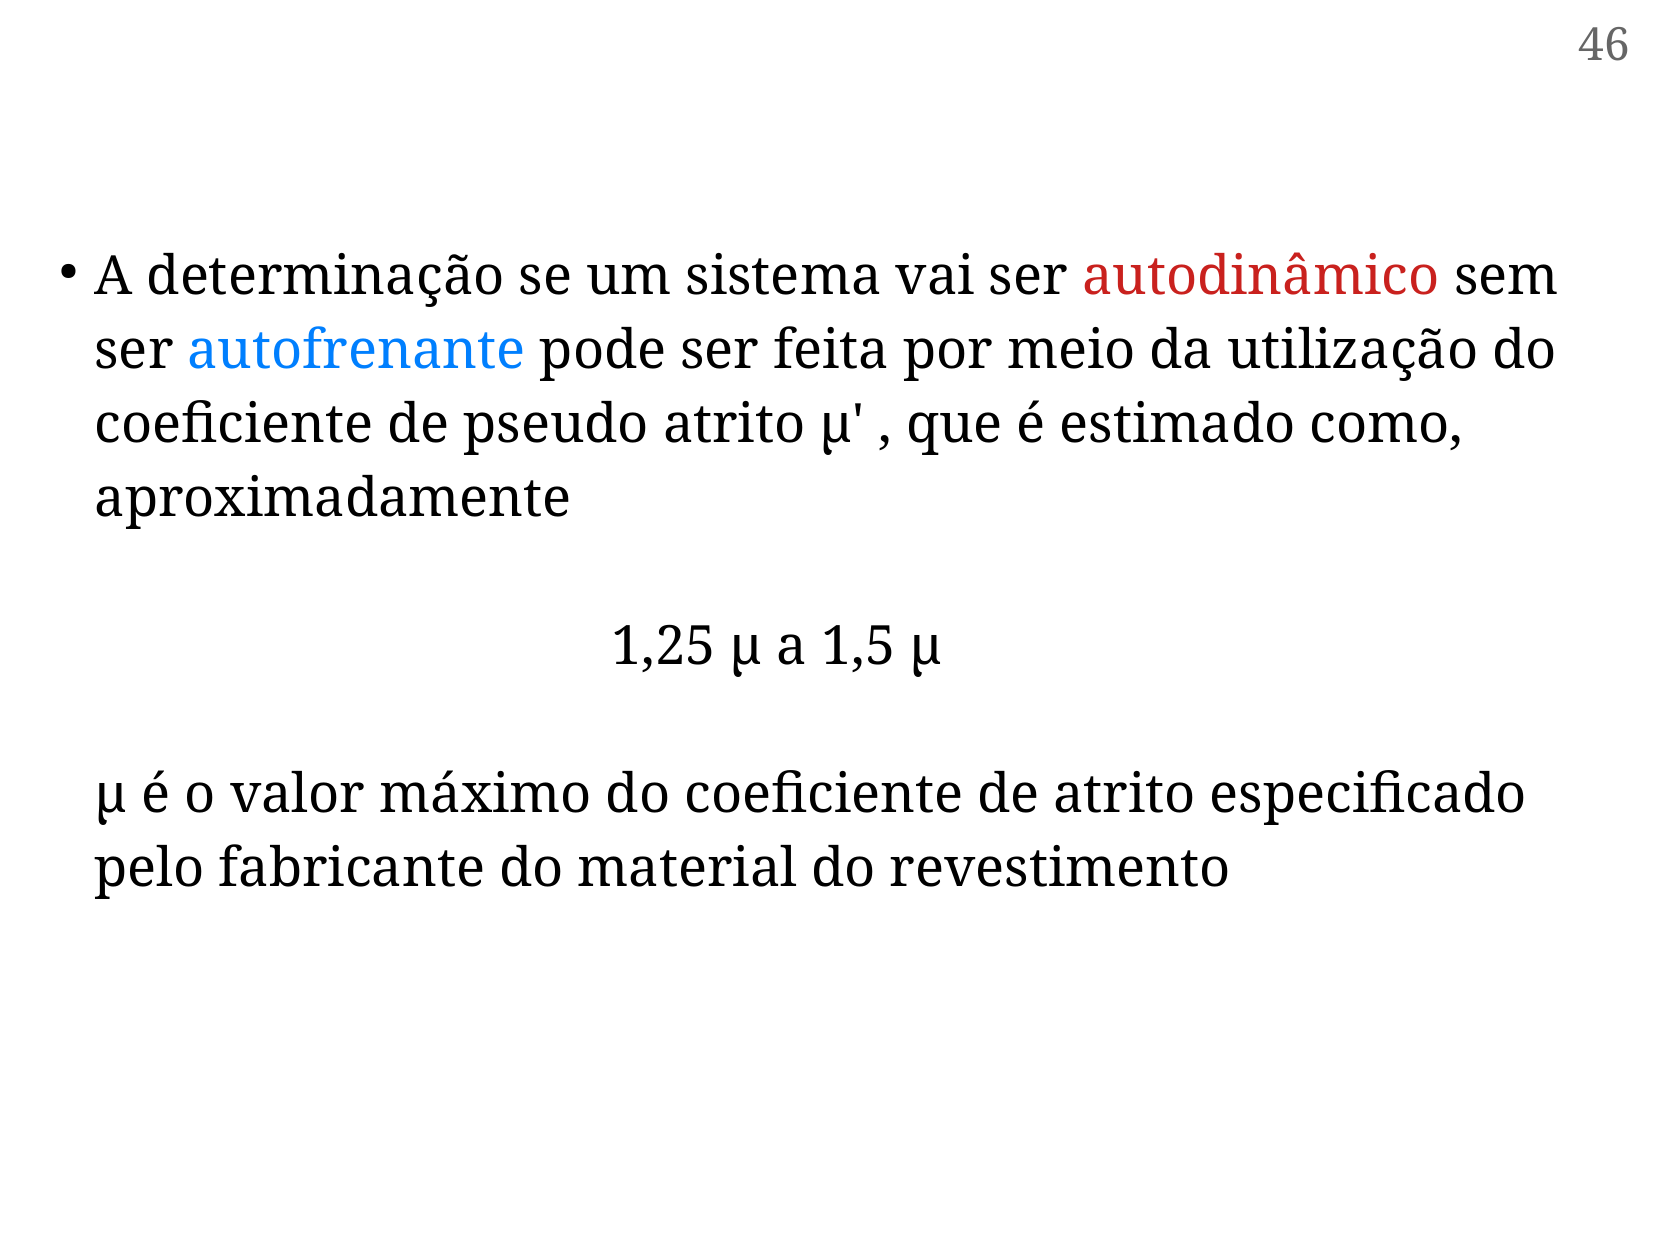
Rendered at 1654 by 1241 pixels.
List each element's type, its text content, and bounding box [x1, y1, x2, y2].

list A determinação se um sistema vai ser autodinâmico sem ser autofrenante pode ser feita por meio da utilização do coeficiente de pseudo atrito µ' , que é estimado como, aproximadamente 1,25 µ a 1,5 µ µ é o valor máximo do coeficiente de atrito especificado pelo fabricante do material do revestimento [59, 236, 1595, 1211]
